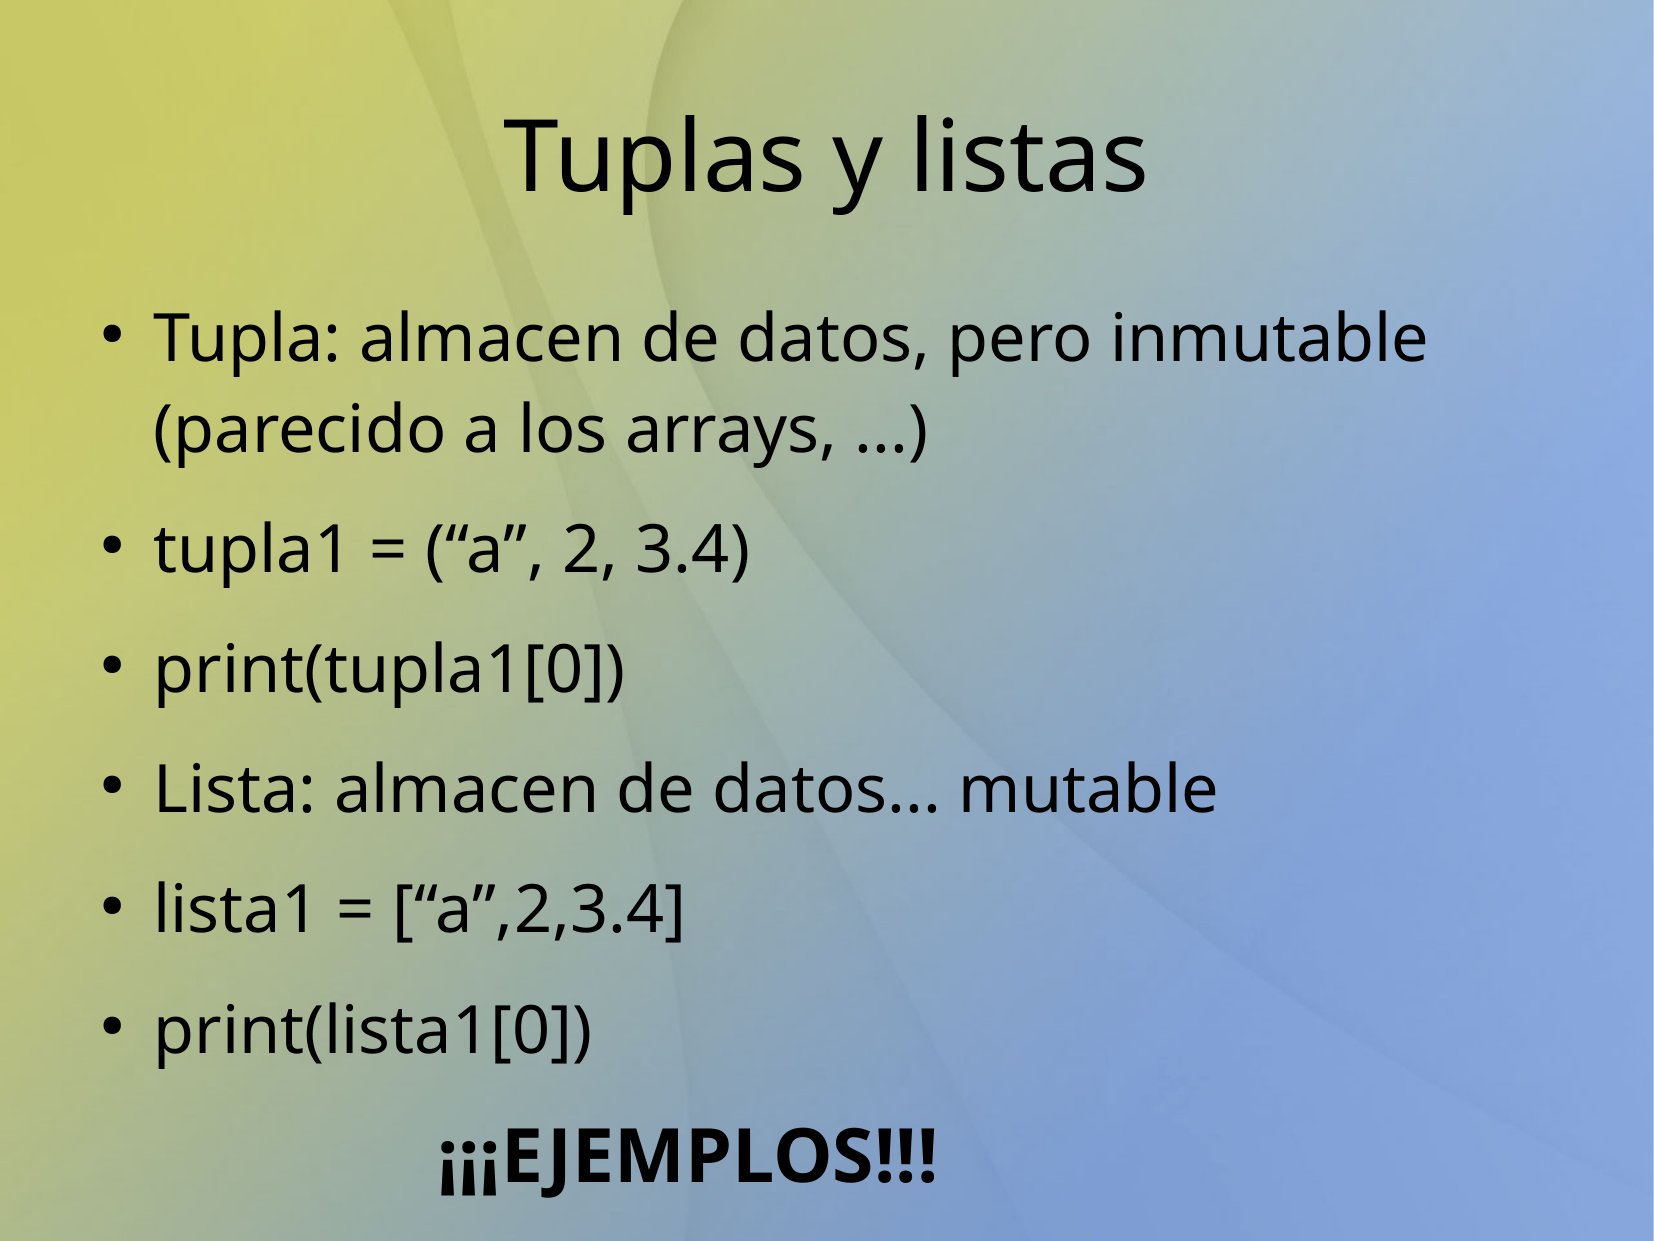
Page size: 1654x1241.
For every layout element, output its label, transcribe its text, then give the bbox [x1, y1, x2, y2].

picture [0, 0, 1654, 1241]
title Tuplas y listas [82, 49, 1571, 257]
list Tupla: almacen de datos, pero inmutable (parecido a los arrays, ...) tupla1 = (“a”, 2, 3.4) print(tupla1[0]) Lista: almacen de datos... mutable lista1 = [“a”,2,3.4] print(lista1[0]) ¡¡¡EJEMPLOS!!! [82, 290, 1571, 1099]
